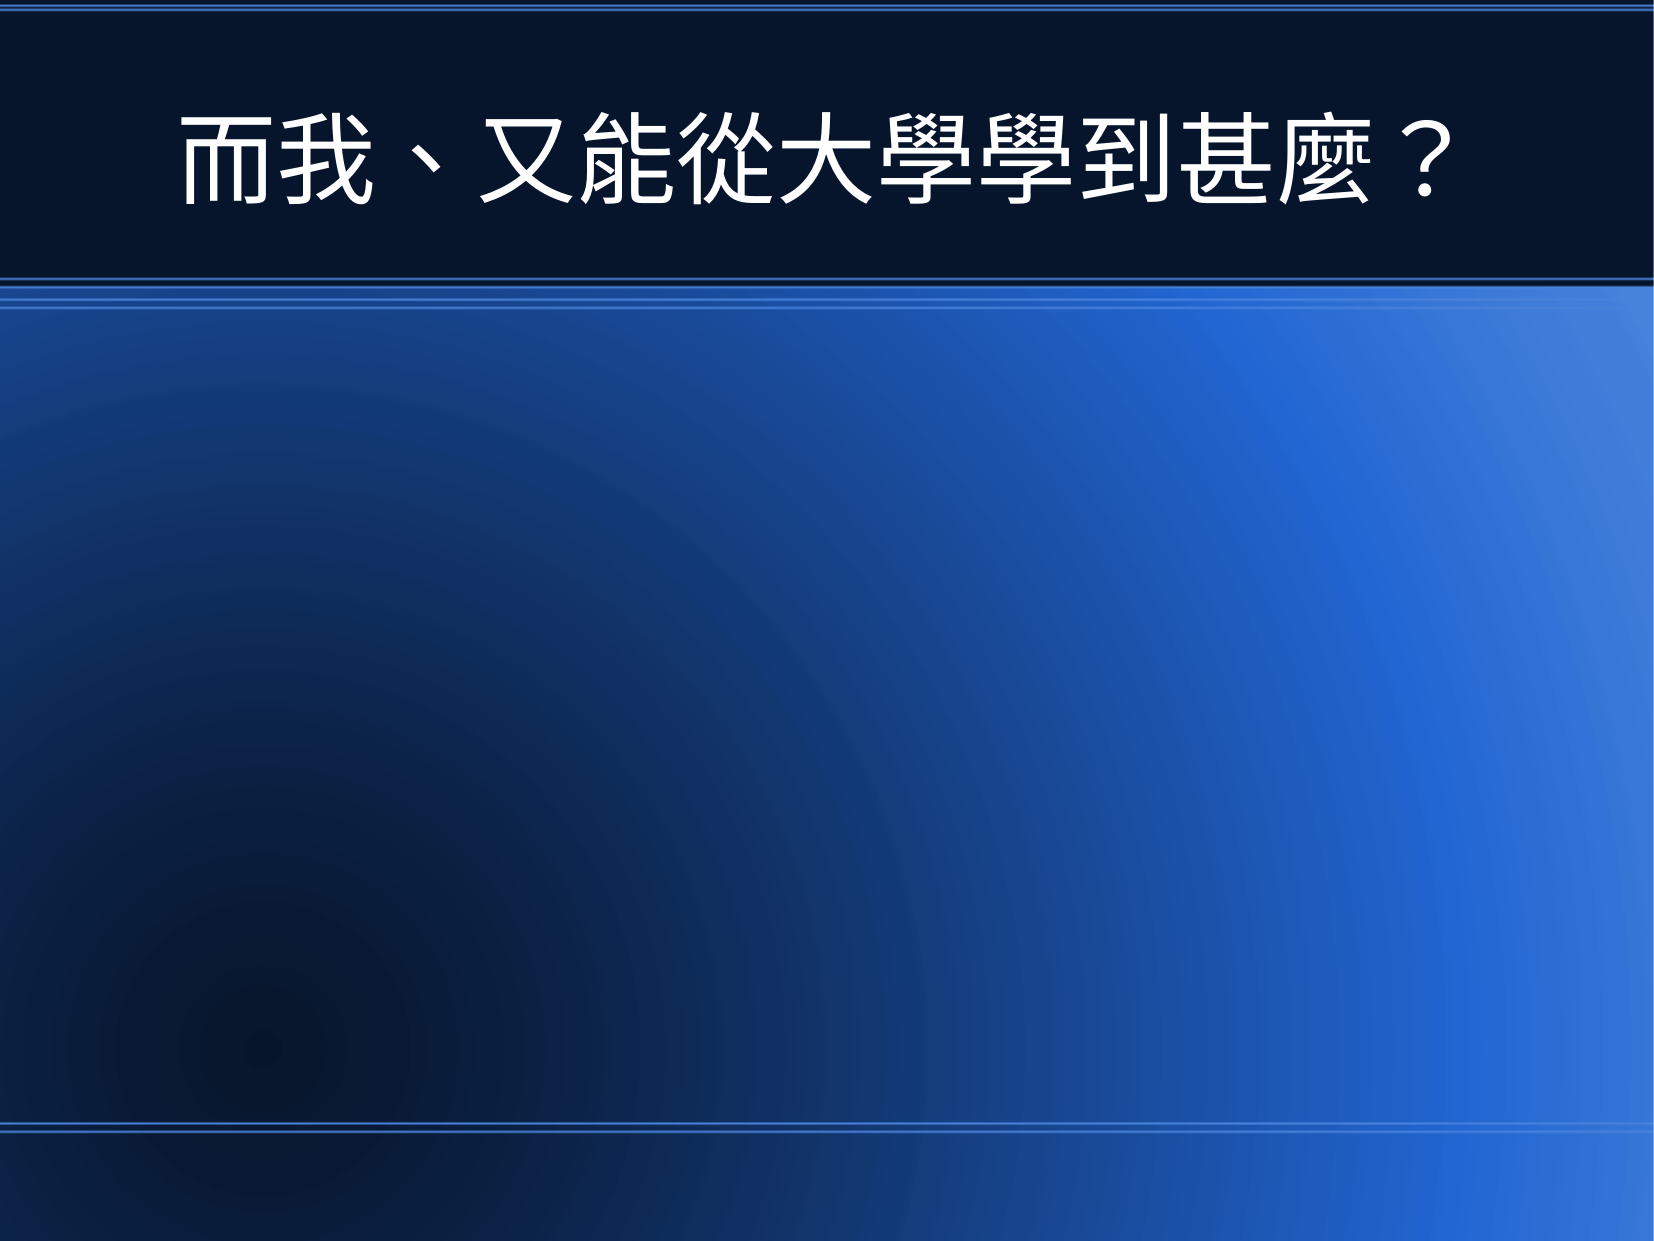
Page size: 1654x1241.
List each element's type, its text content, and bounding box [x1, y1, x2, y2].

title 而我、又能從大學學到甚麼？ [82, 49, 1571, 257]
picture [0, 0, 1654, 1241]
